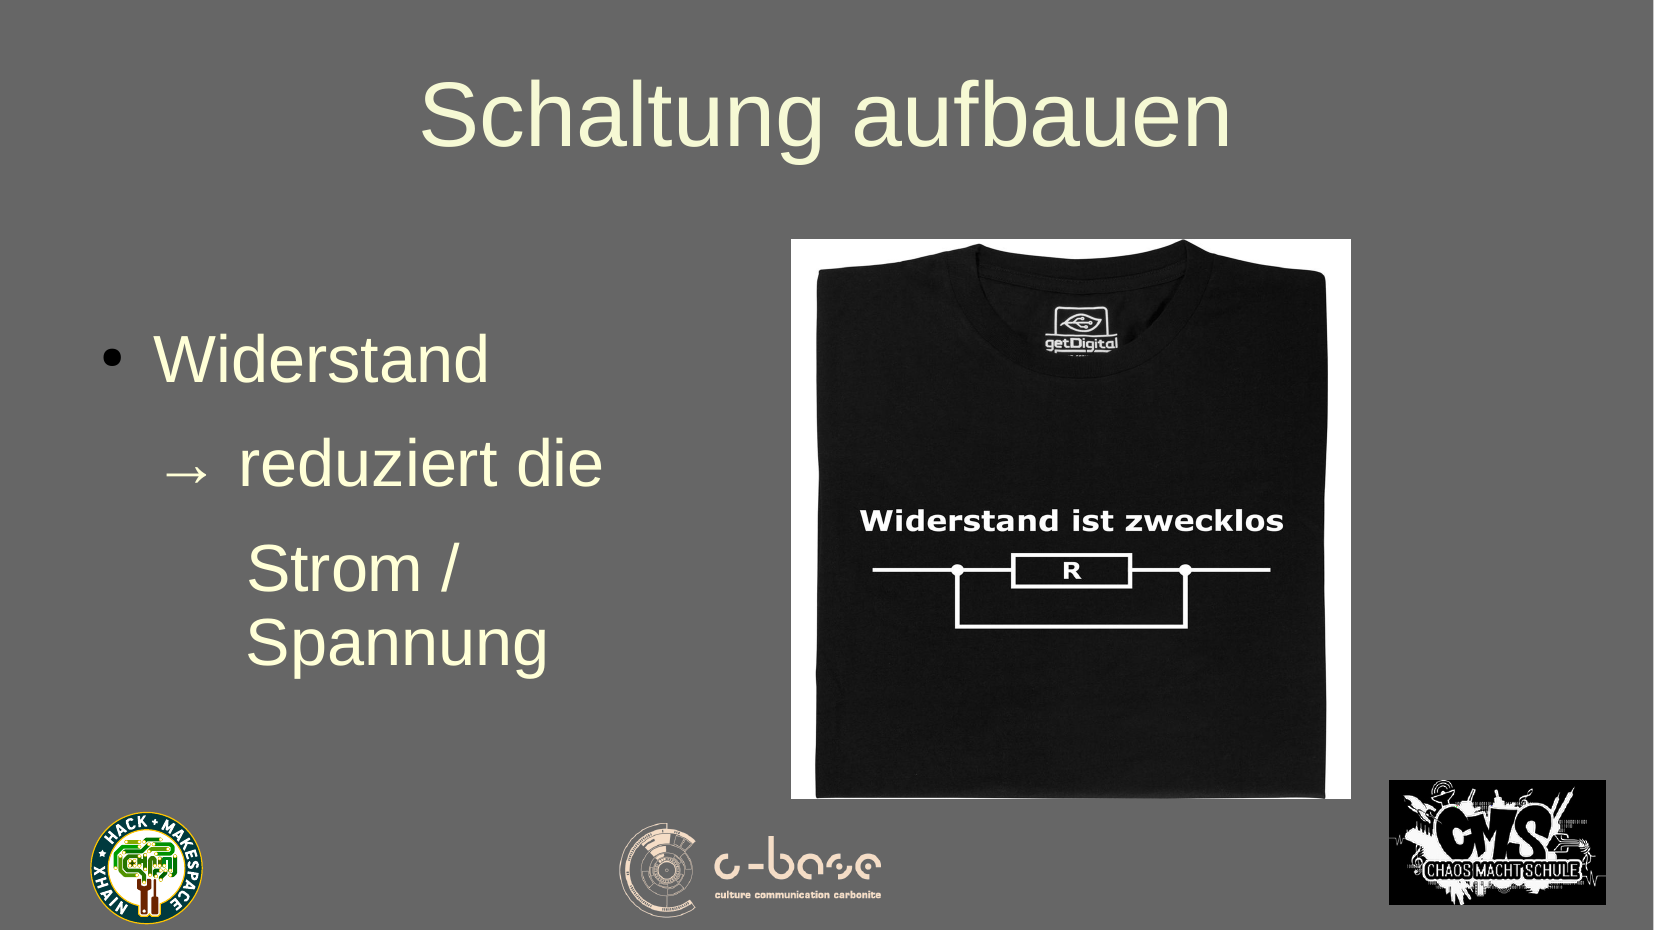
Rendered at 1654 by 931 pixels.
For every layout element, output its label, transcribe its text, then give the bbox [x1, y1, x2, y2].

picture [609, 809, 897, 931]
list Widerstand → reduziert die Strom / Spannung [82, 217, 1571, 758]
picture [1389, 780, 1606, 905]
picture [791, 239, 1351, 799]
title Schaltung aufbauen [82, 37, 1571, 193]
